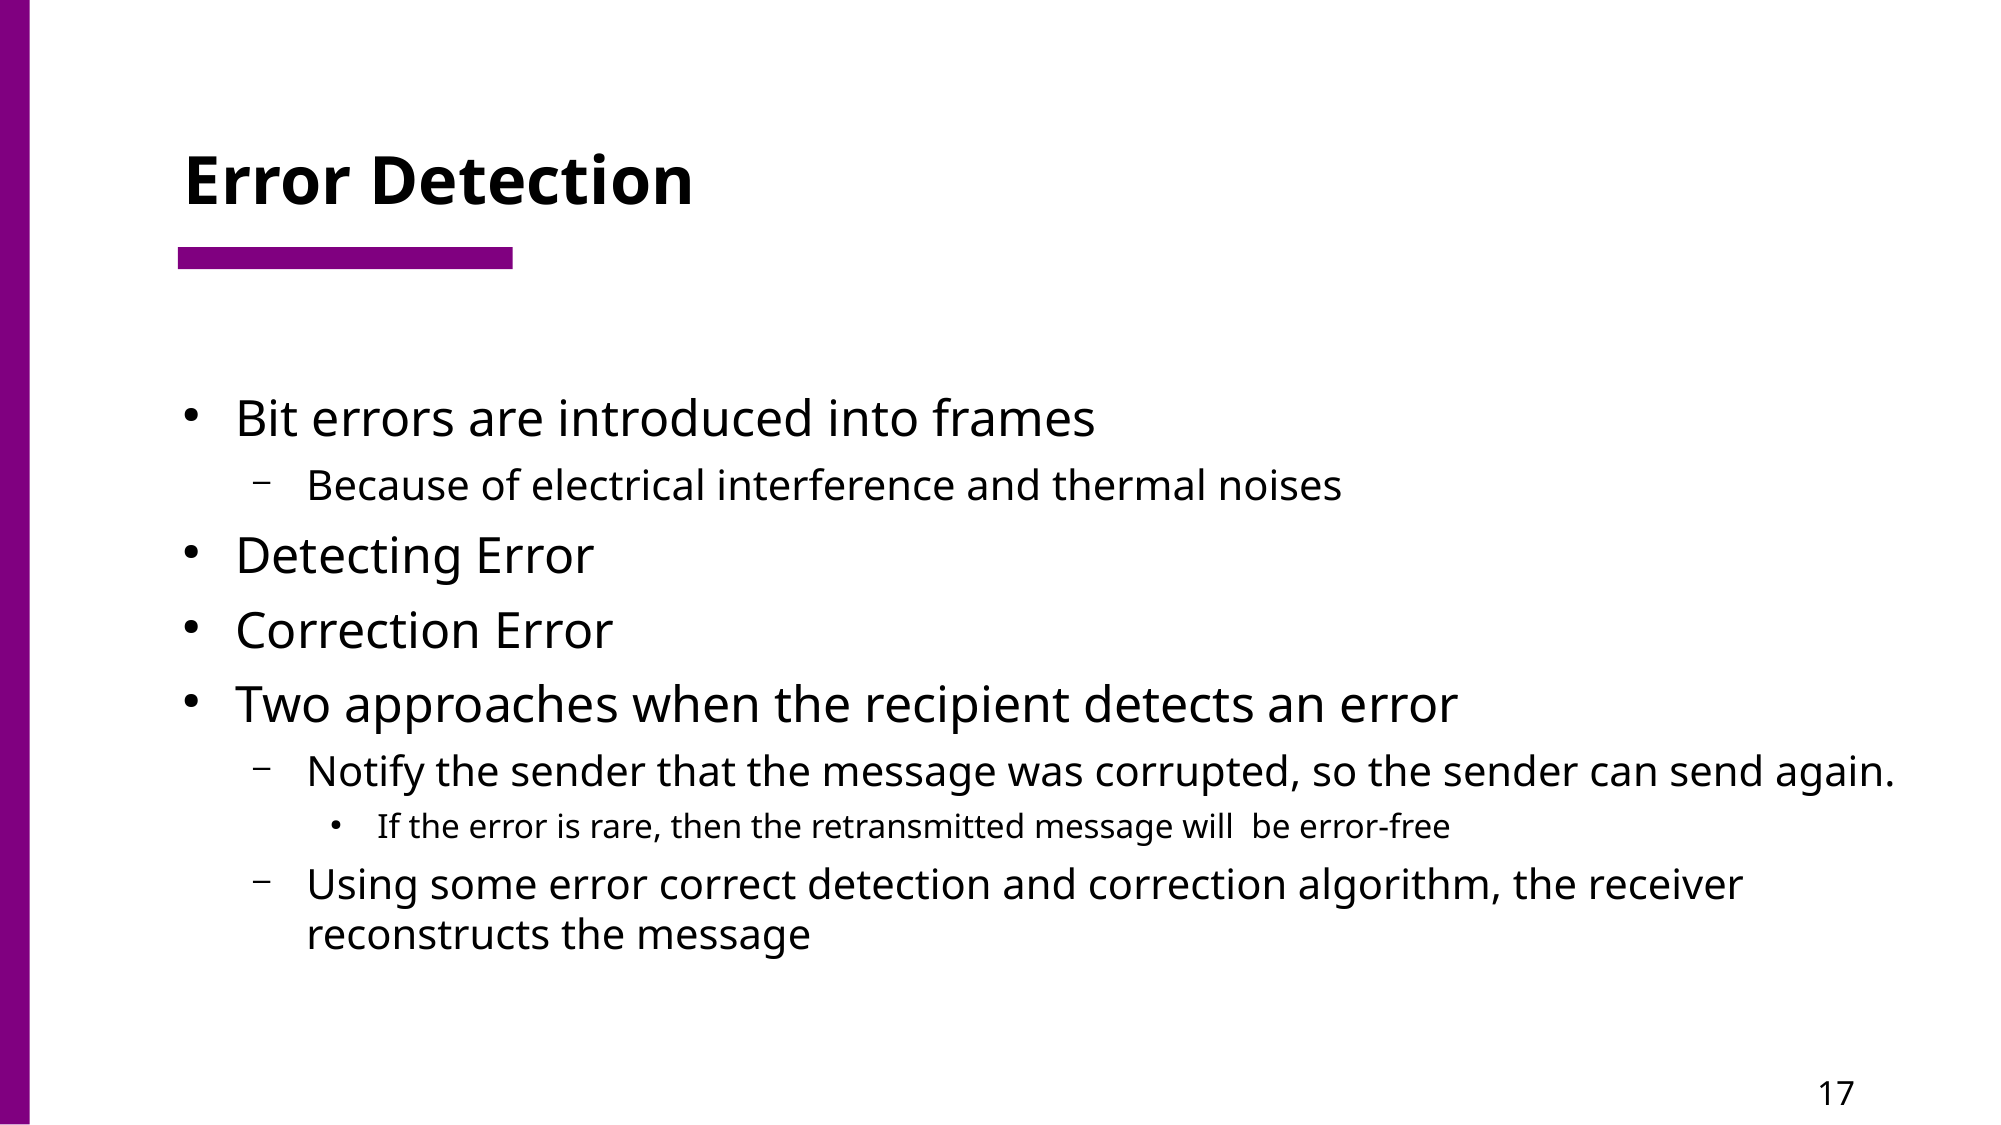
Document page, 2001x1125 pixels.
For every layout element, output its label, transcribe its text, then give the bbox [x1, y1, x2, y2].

list Bit errors are introduced into frames Because of electrical interference and thermal noises Detecting Error Correction Error Two approaches when the recipient detects an error Notify the sender that the message was corrupted, so the sender can send again. If the error is rare, then the retransmitted message will be error-free Using some error correct detection and correction algorithm, the receiver reconstructs the message [149, 184, 1959, 1024]
title Error Detection [133, 99, 1946, 225]
